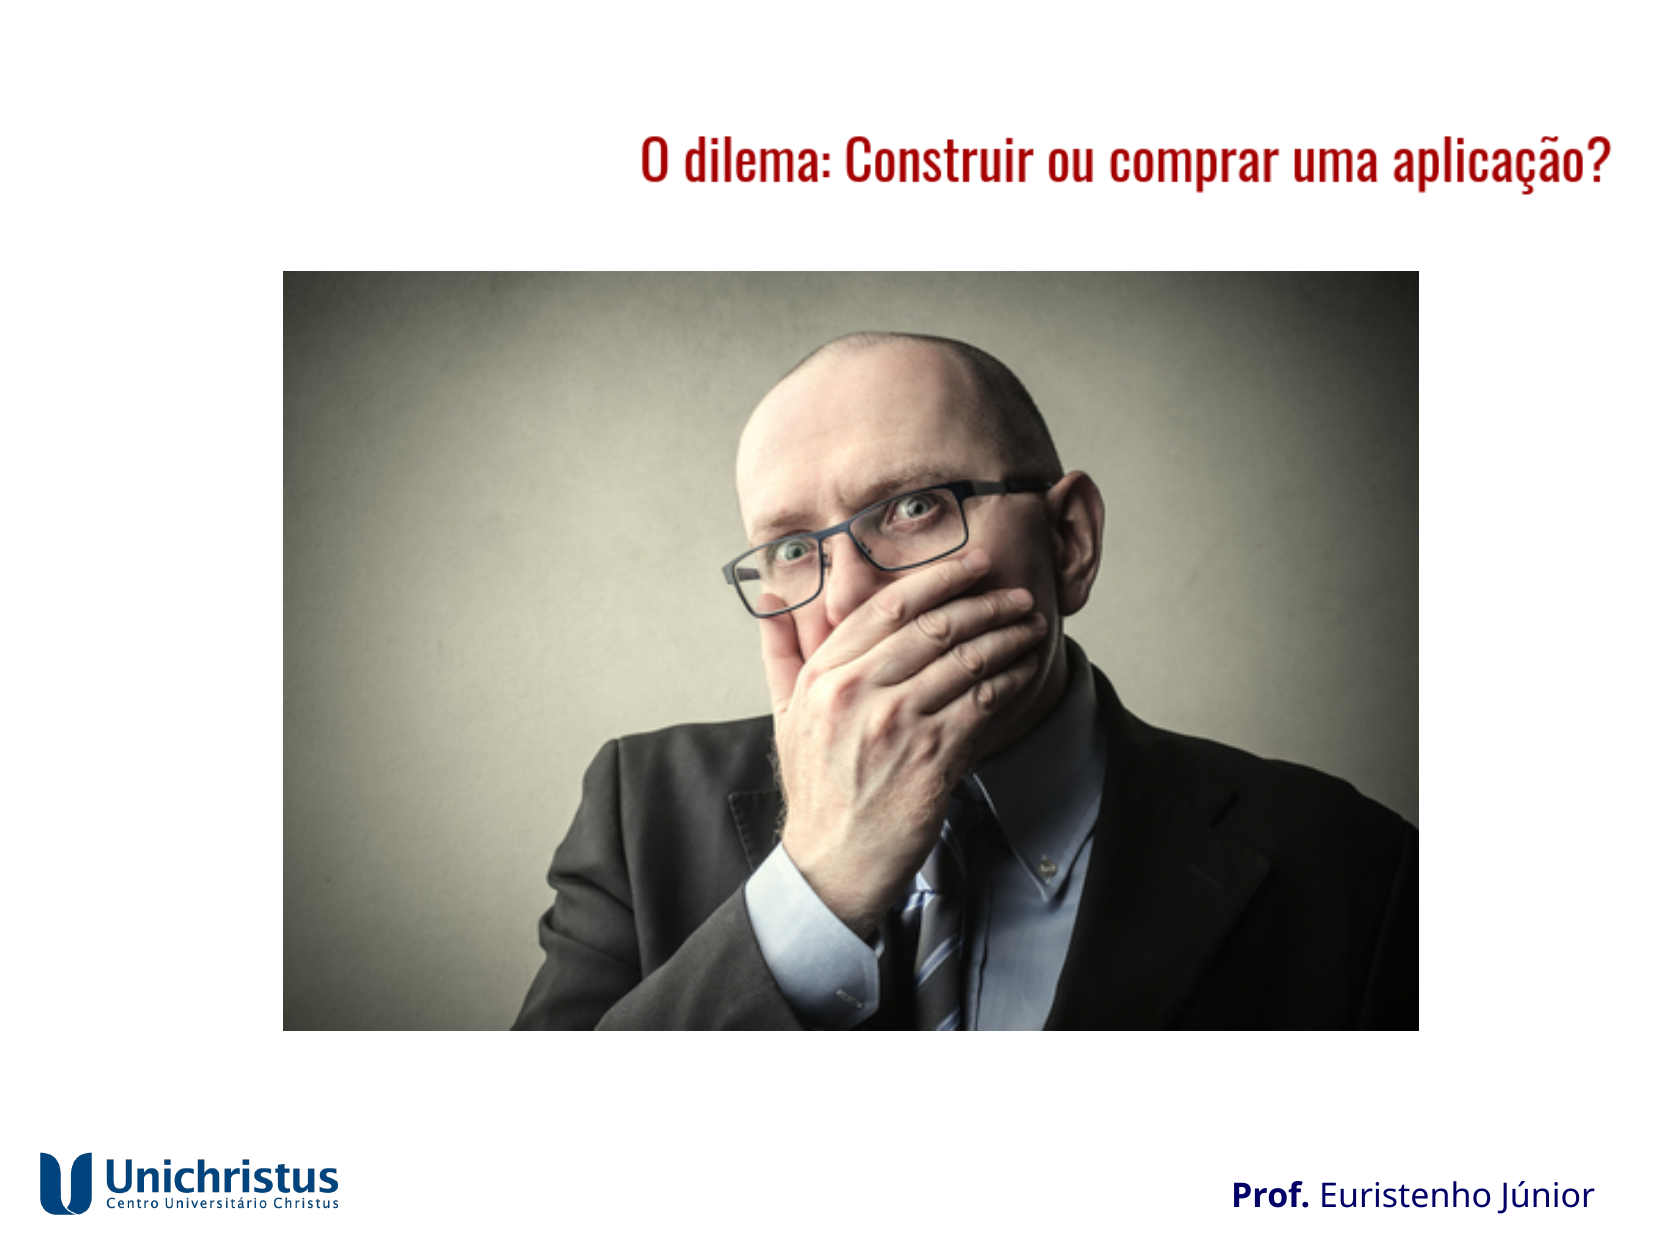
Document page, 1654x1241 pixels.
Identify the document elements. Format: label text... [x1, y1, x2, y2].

picture [283, 271, 1419, 1031]
picture [633, 121, 1619, 201]
picture [35, 1149, 343, 1217]
text_box Prof. Euristenho Júnior [1216, 1163, 1654, 1224]
